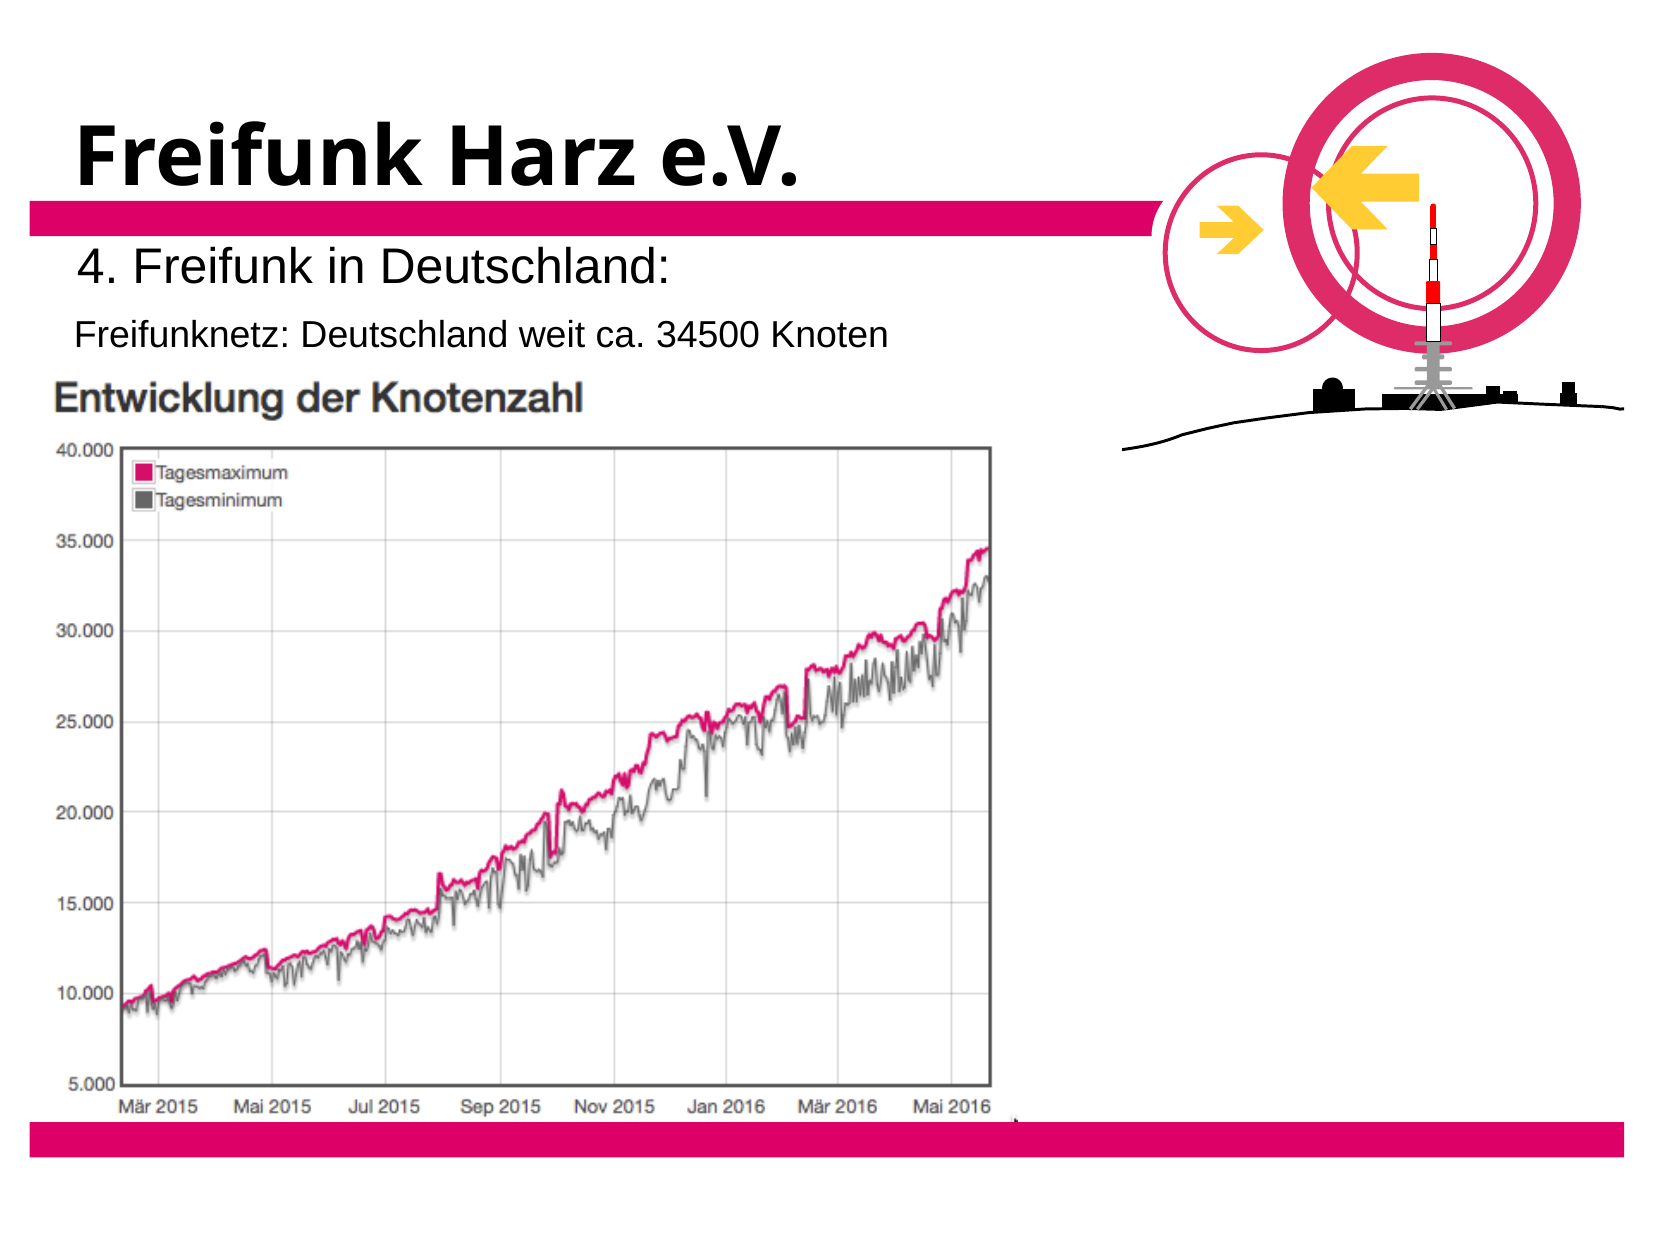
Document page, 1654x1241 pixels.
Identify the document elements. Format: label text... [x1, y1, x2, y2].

picture [29, 354, 1018, 1123]
text_box Freifunknetz: Deutschland weit ca. 34500 Knoten [59, 306, 1093, 532]
subtitle 4. Freifunk in Deutschland: [76, 206, 697, 306]
